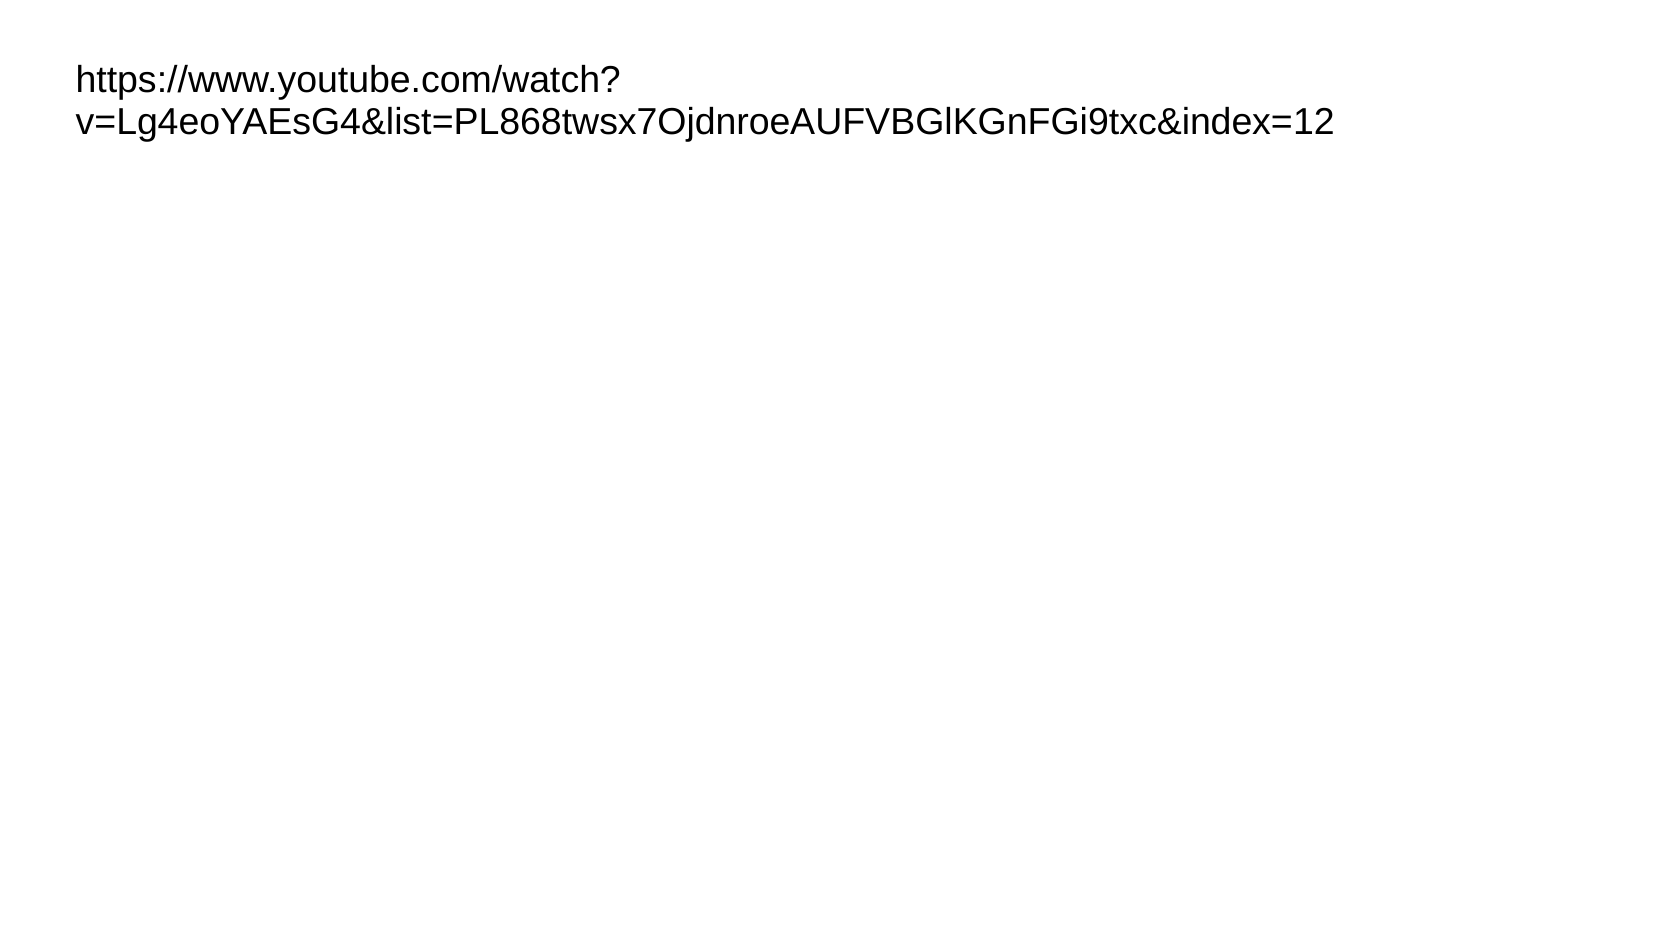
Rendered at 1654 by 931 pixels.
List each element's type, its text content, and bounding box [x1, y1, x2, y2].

text_box https://www.youtube.com/watch?v=Lg4eoYAEsG4&list=PL868twsx7OjdnroeAUFVBGlKGnFGi9txc&index=12 [60, 51, 1351, 151]
